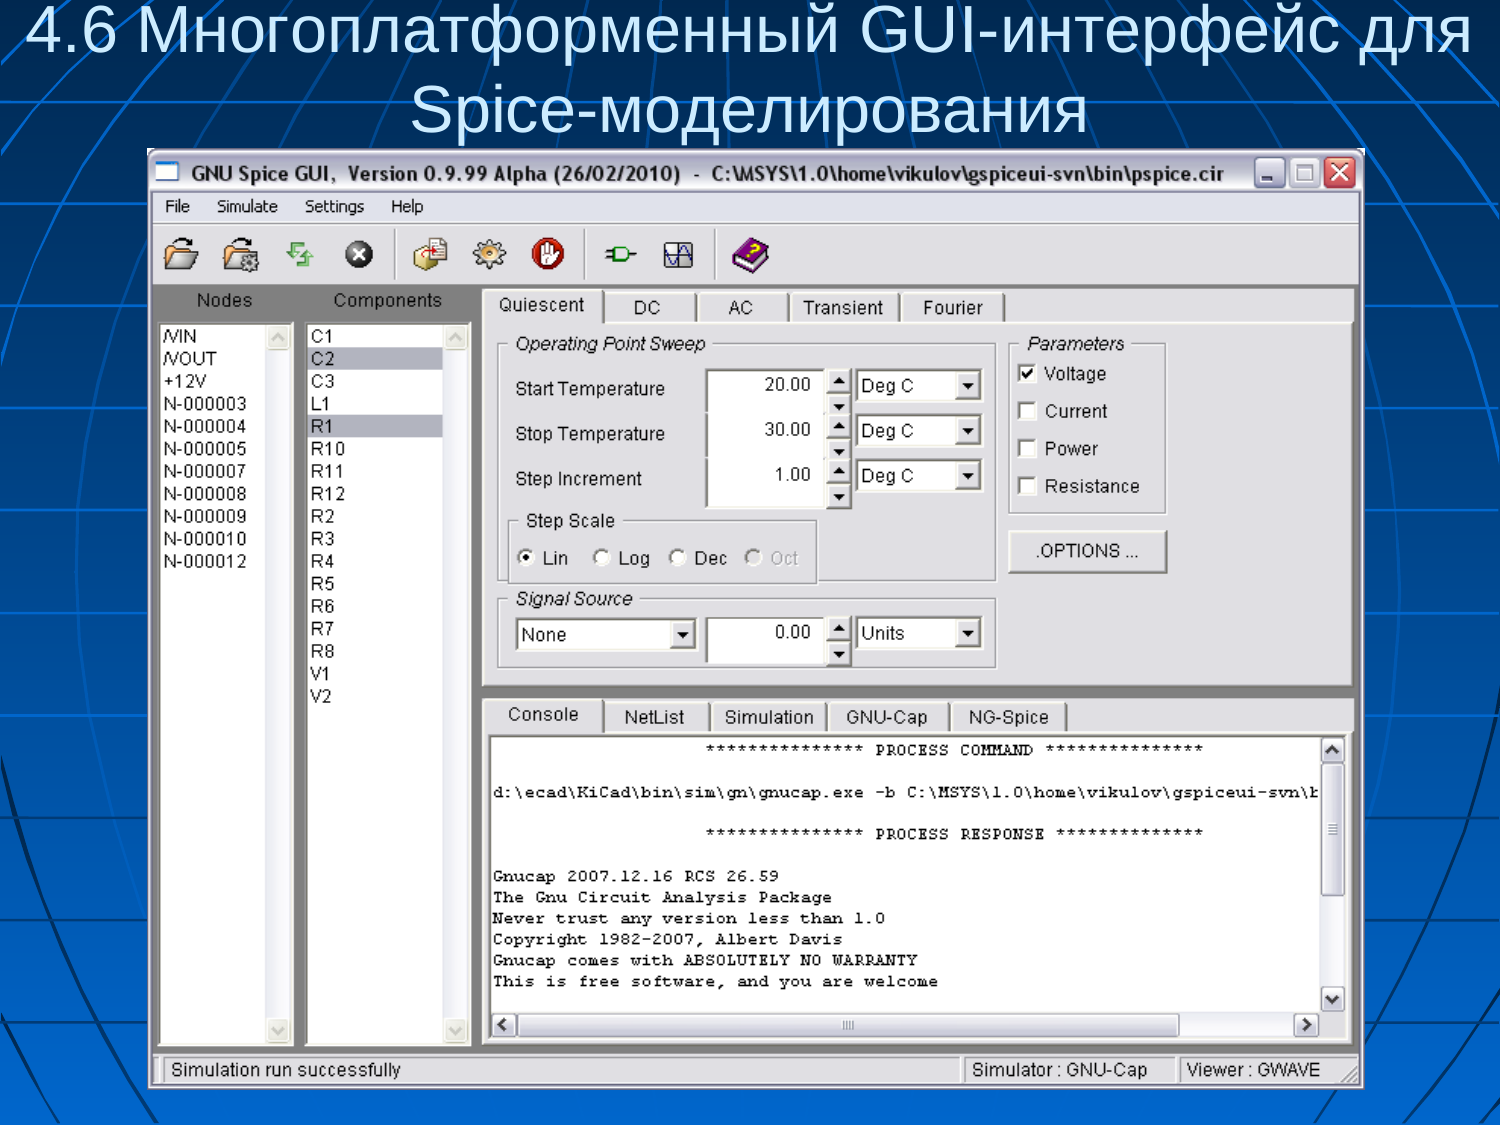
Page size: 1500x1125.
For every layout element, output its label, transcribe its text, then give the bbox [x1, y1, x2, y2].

picture [147, 148, 1365, 1090]
text_box 4.6 Многоплатформенный GUI-интерфейс для Spice-моделирования [0, 18, 1500, 114]
